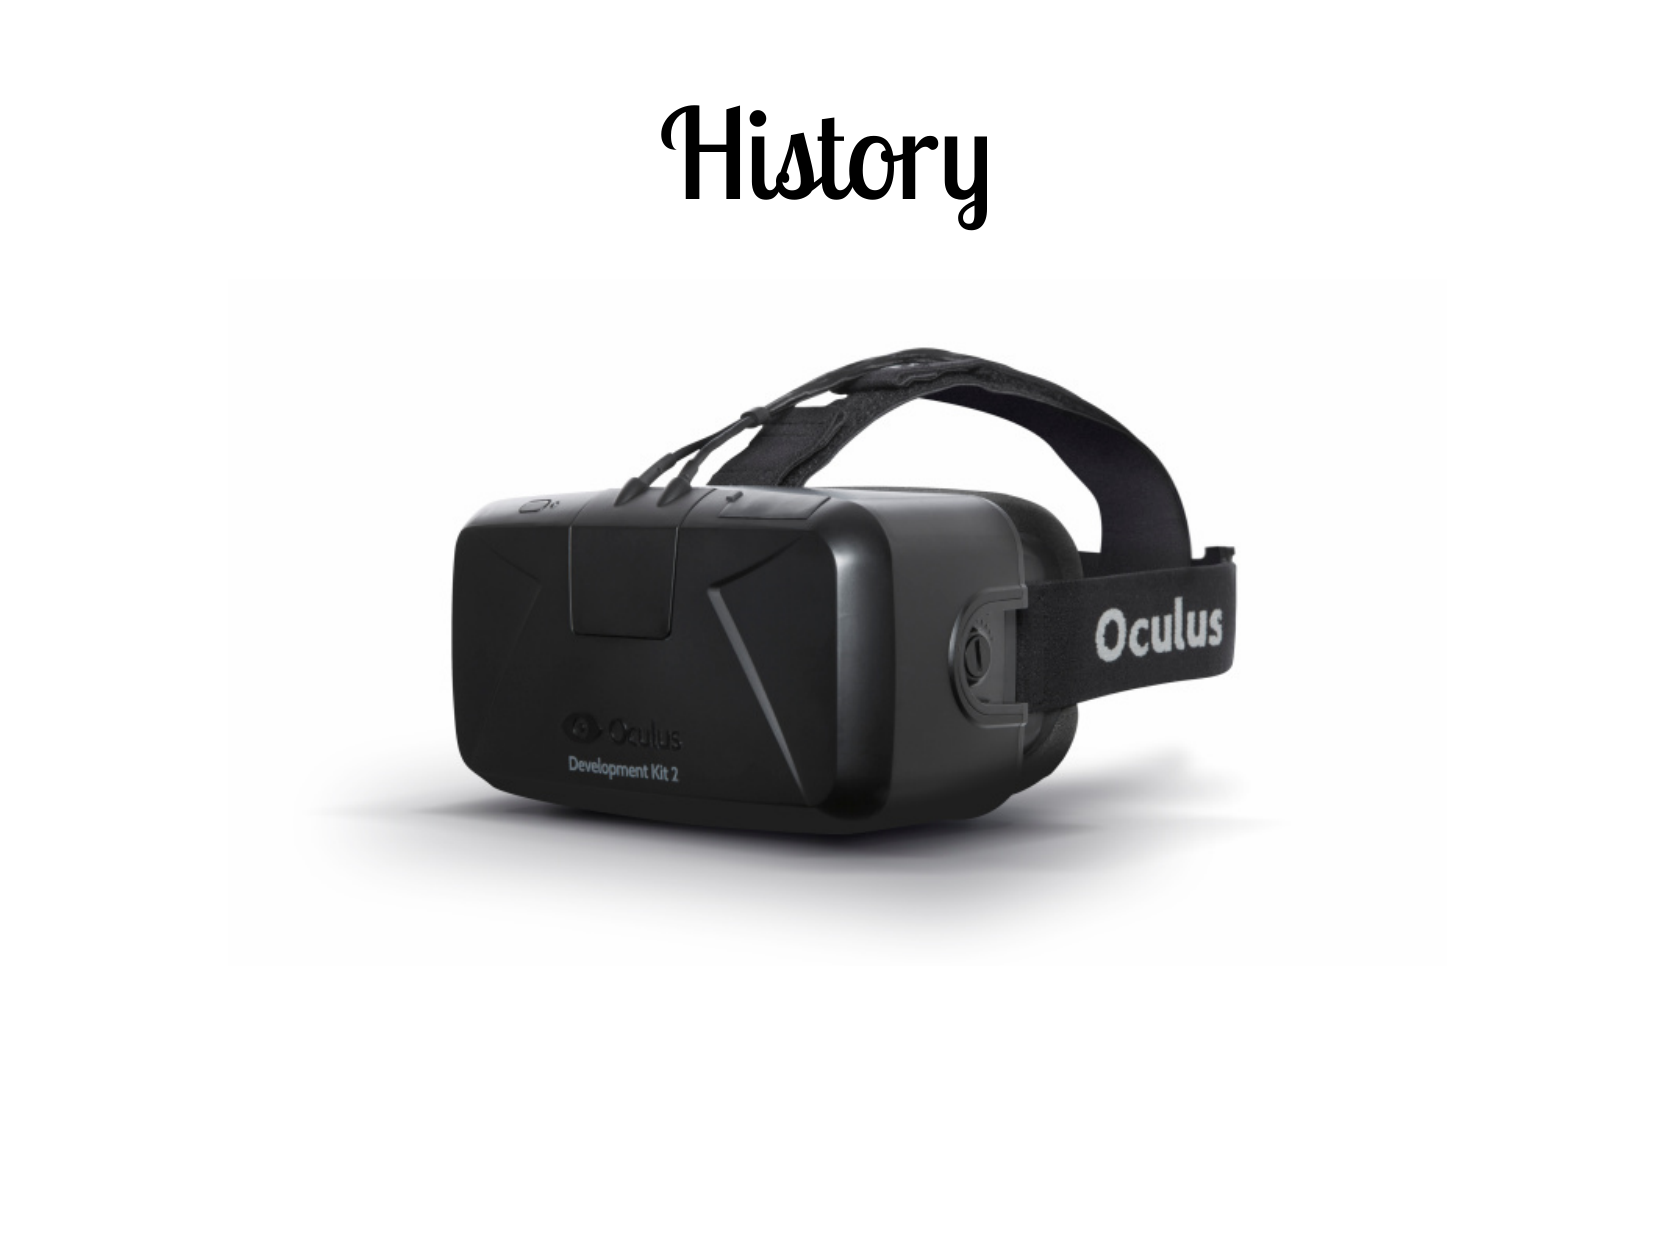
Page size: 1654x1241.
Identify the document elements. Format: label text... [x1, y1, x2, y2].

picture [228, 279, 1447, 966]
title History [82, 49, 1571, 257]
